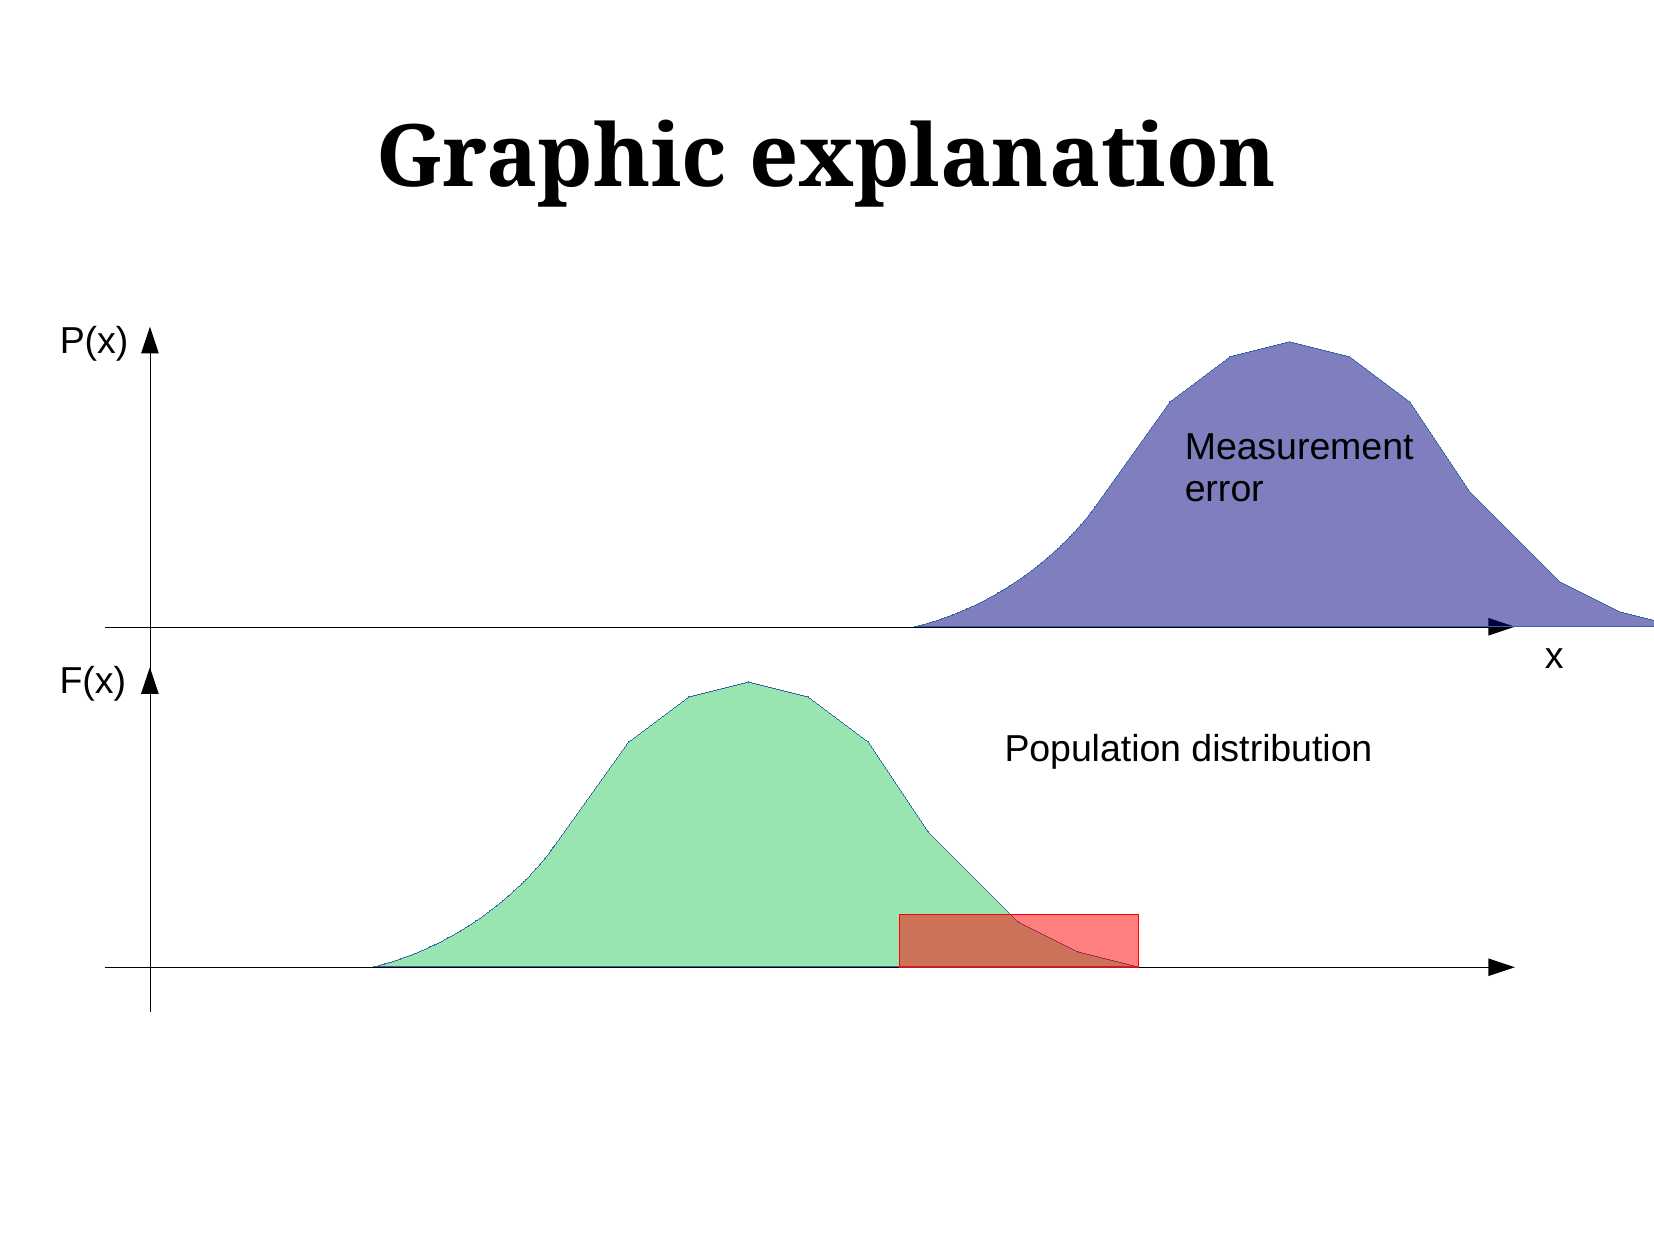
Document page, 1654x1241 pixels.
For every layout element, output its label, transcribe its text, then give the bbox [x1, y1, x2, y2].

text_box Population distribution [989, 719, 1485, 777]
text_box F(x) [44, 652, 195, 710]
title Graphic explanation [82, 49, 1571, 257]
text_box P(x) [44, 311, 195, 369]
text_box x [1529, 627, 1654, 684]
text_box Measurement error [1169, 418, 1485, 518]
text_box [914, 341, 1654, 627]
text_box [373, 681, 1139, 968]
